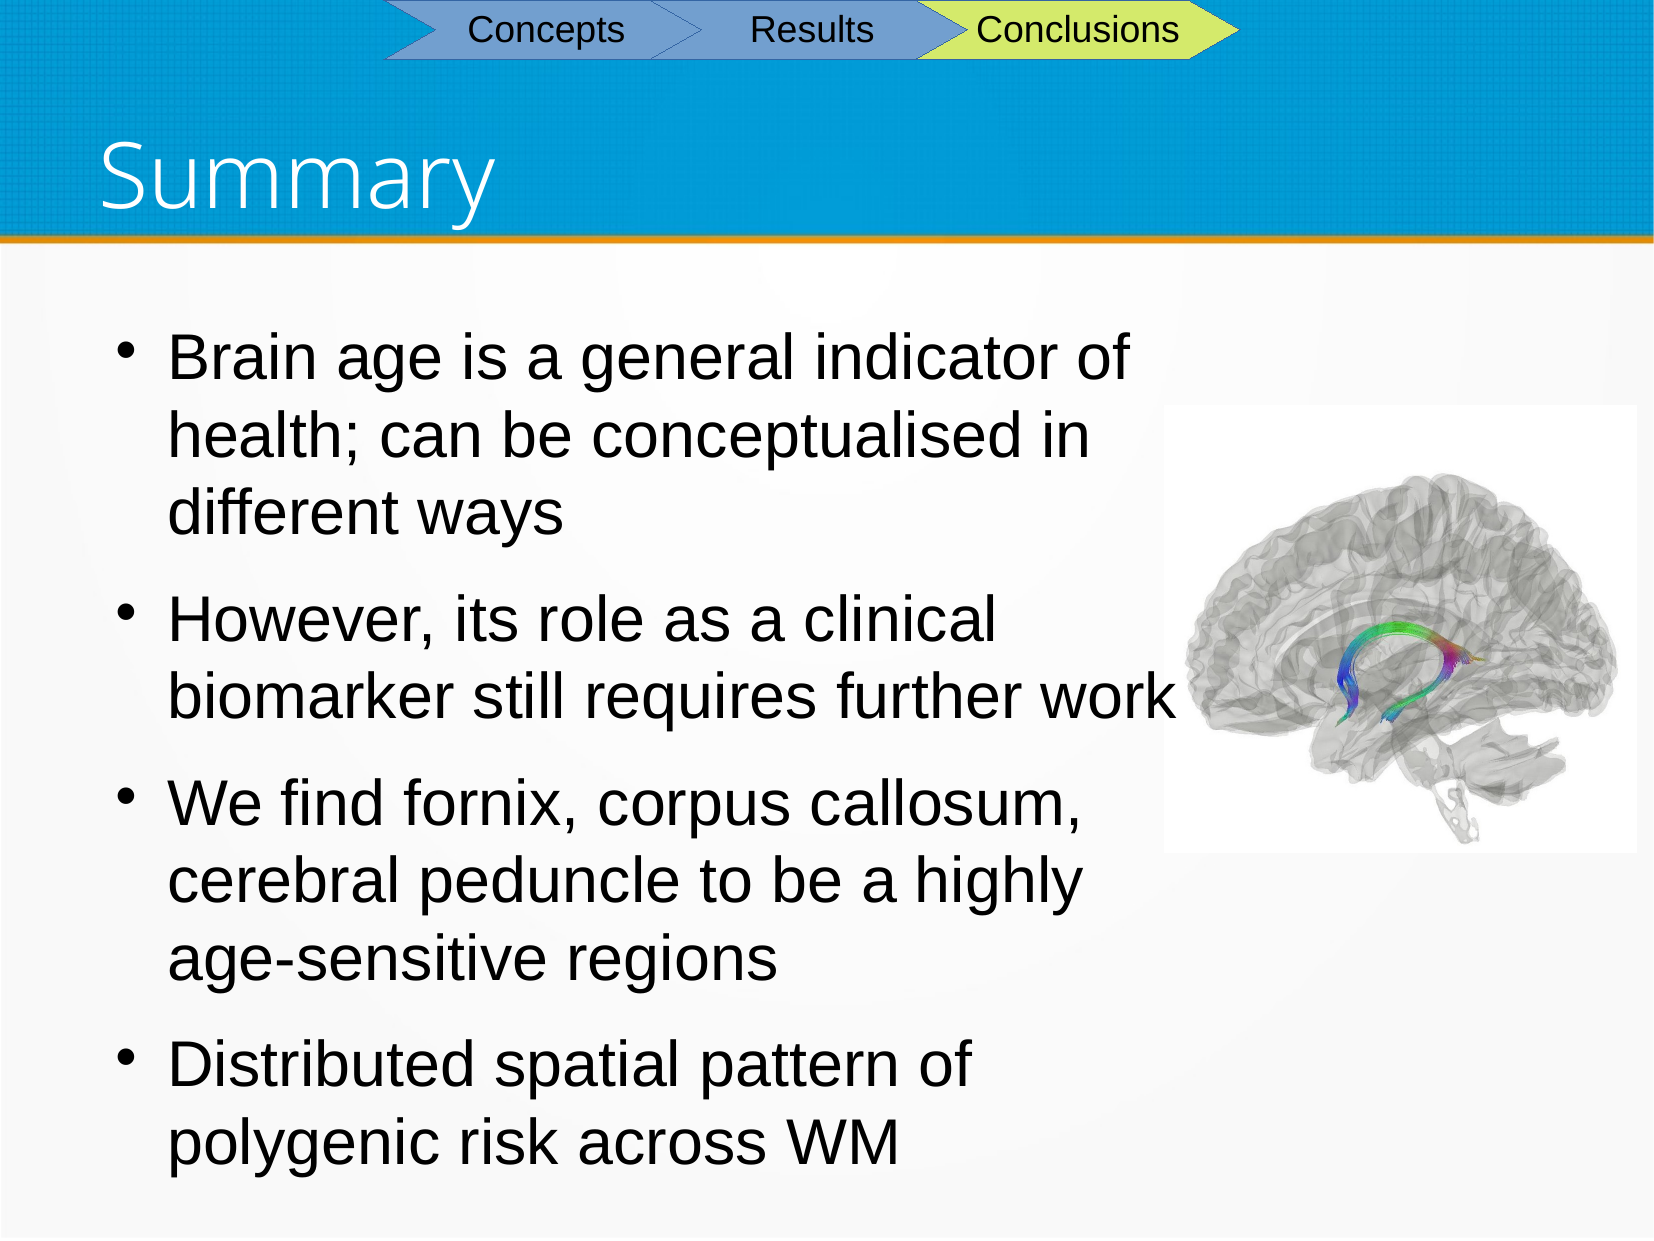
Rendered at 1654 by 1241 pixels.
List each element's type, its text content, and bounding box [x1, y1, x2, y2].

text_box Results [649, 0, 966, 60]
list Brain age is a general indicator of health; can be conceptualised in different ways However, its role as a clinical biomarker still requires further work We find fornix, corpus callosum, cerebral peduncle to be a highly age-sensitive regions Distributed spatial pattern of polygenic risk across WM [98, 315, 1182, 1211]
text_box Concepts [383, 0, 700, 60]
picture [0, 233, 1654, 1241]
title Summary [98, 19, 1654, 227]
text_box Conclusions [915, 0, 1241, 60]
